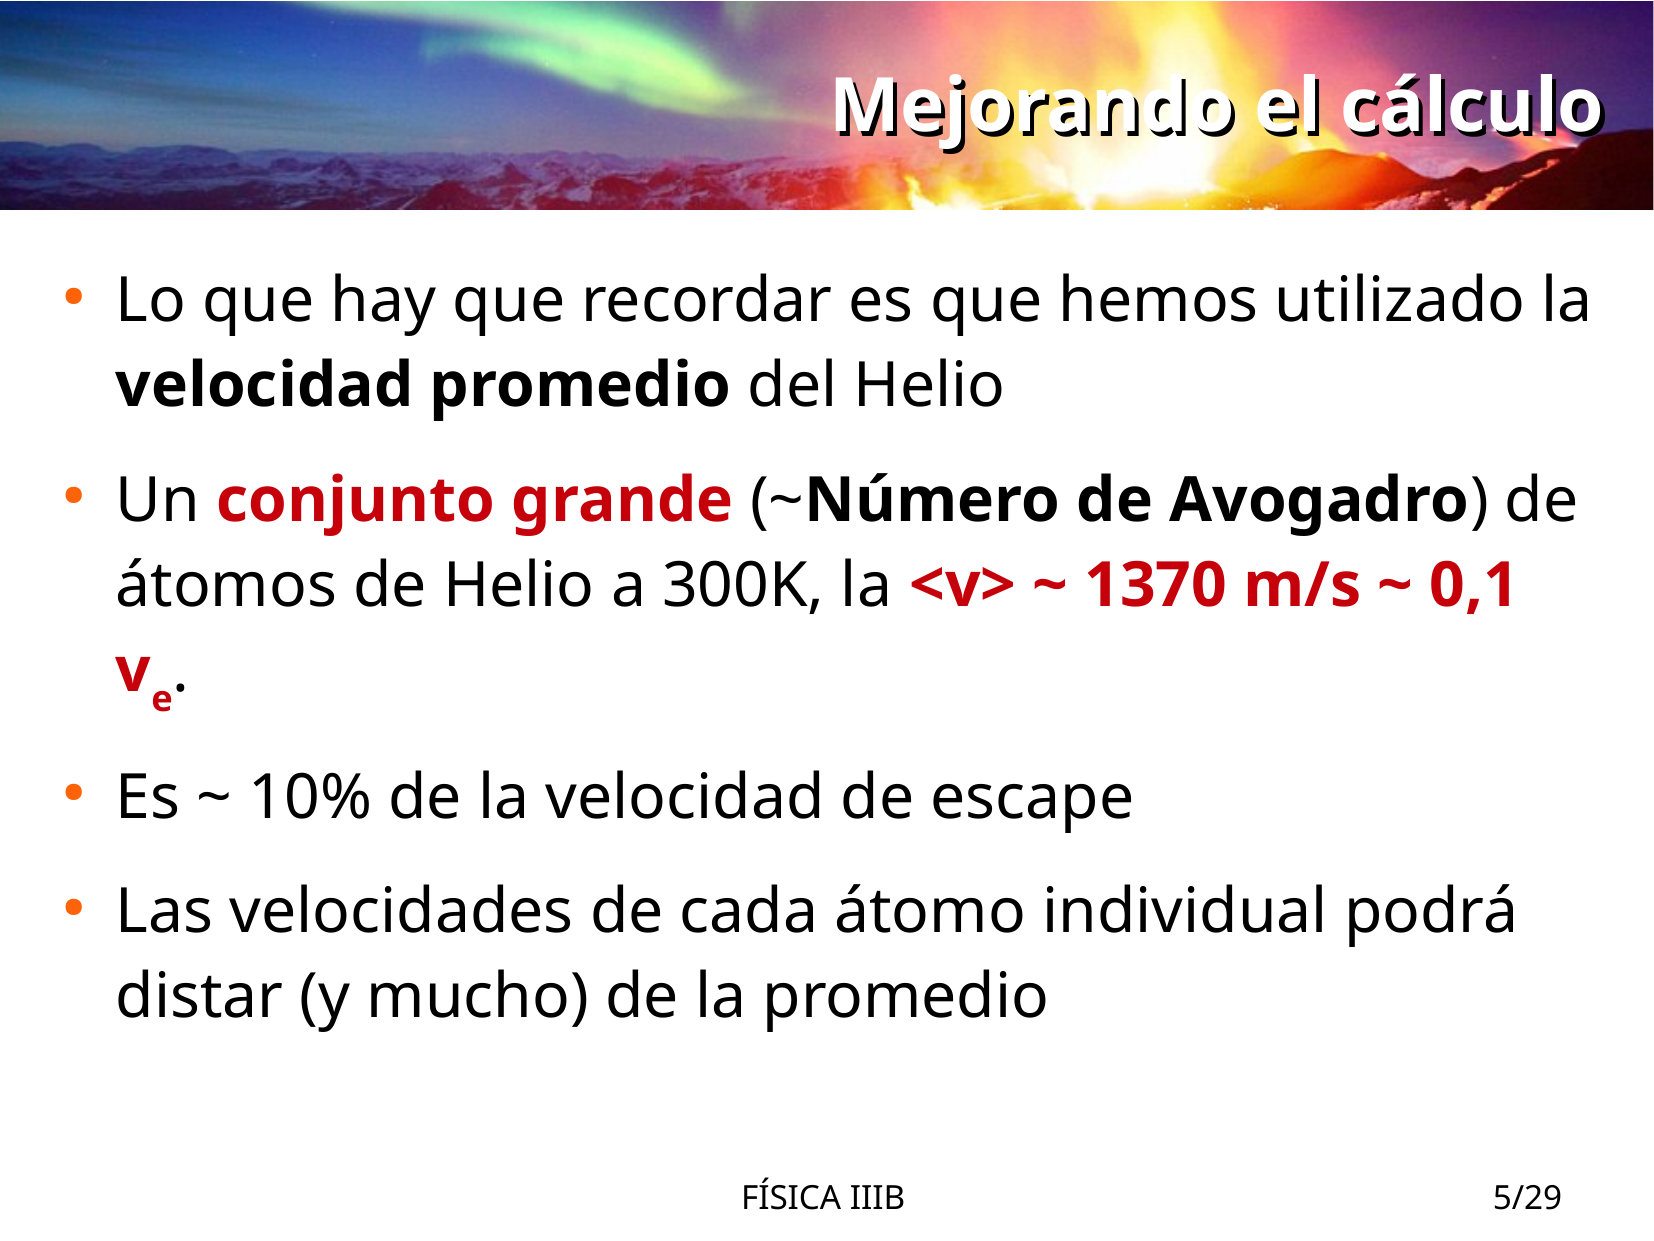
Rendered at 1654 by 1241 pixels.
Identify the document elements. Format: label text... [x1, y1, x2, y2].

title Mejorando el cálculo [45, 15, 1606, 191]
list Lo que hay que recordar es que hemos utilizado la velocidad promedio del Helio Un conjunto grande (~Número de Avogadro) de átomos de Helio a 300K, la <v> ~ 1370 m/s ~ 0,1 ve. Es ~ 10% de la velocidad de escape Las velocidades de cada átomo individual podrá distar (y mucho) de la promedio [45, 255, 1606, 1156]
picture [0, 1, 1654, 210]
